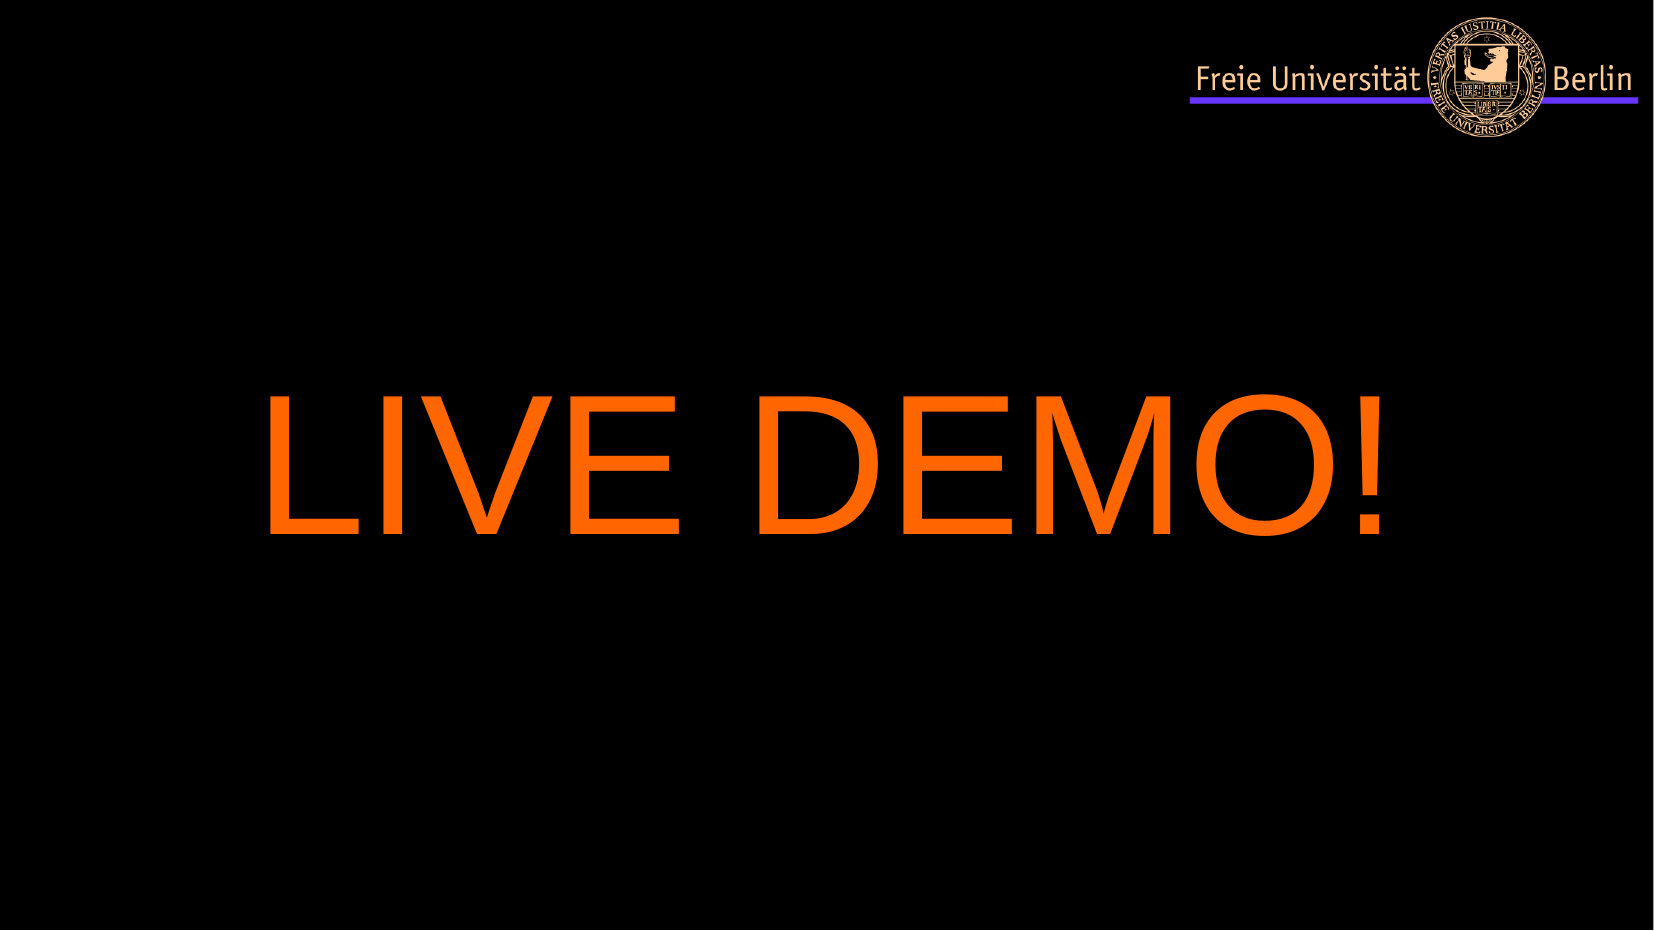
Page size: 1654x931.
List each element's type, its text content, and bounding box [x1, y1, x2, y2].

picture [1185, 11, 1642, 142]
text_box LIVE DEMO! [239, 345, 1414, 585]
